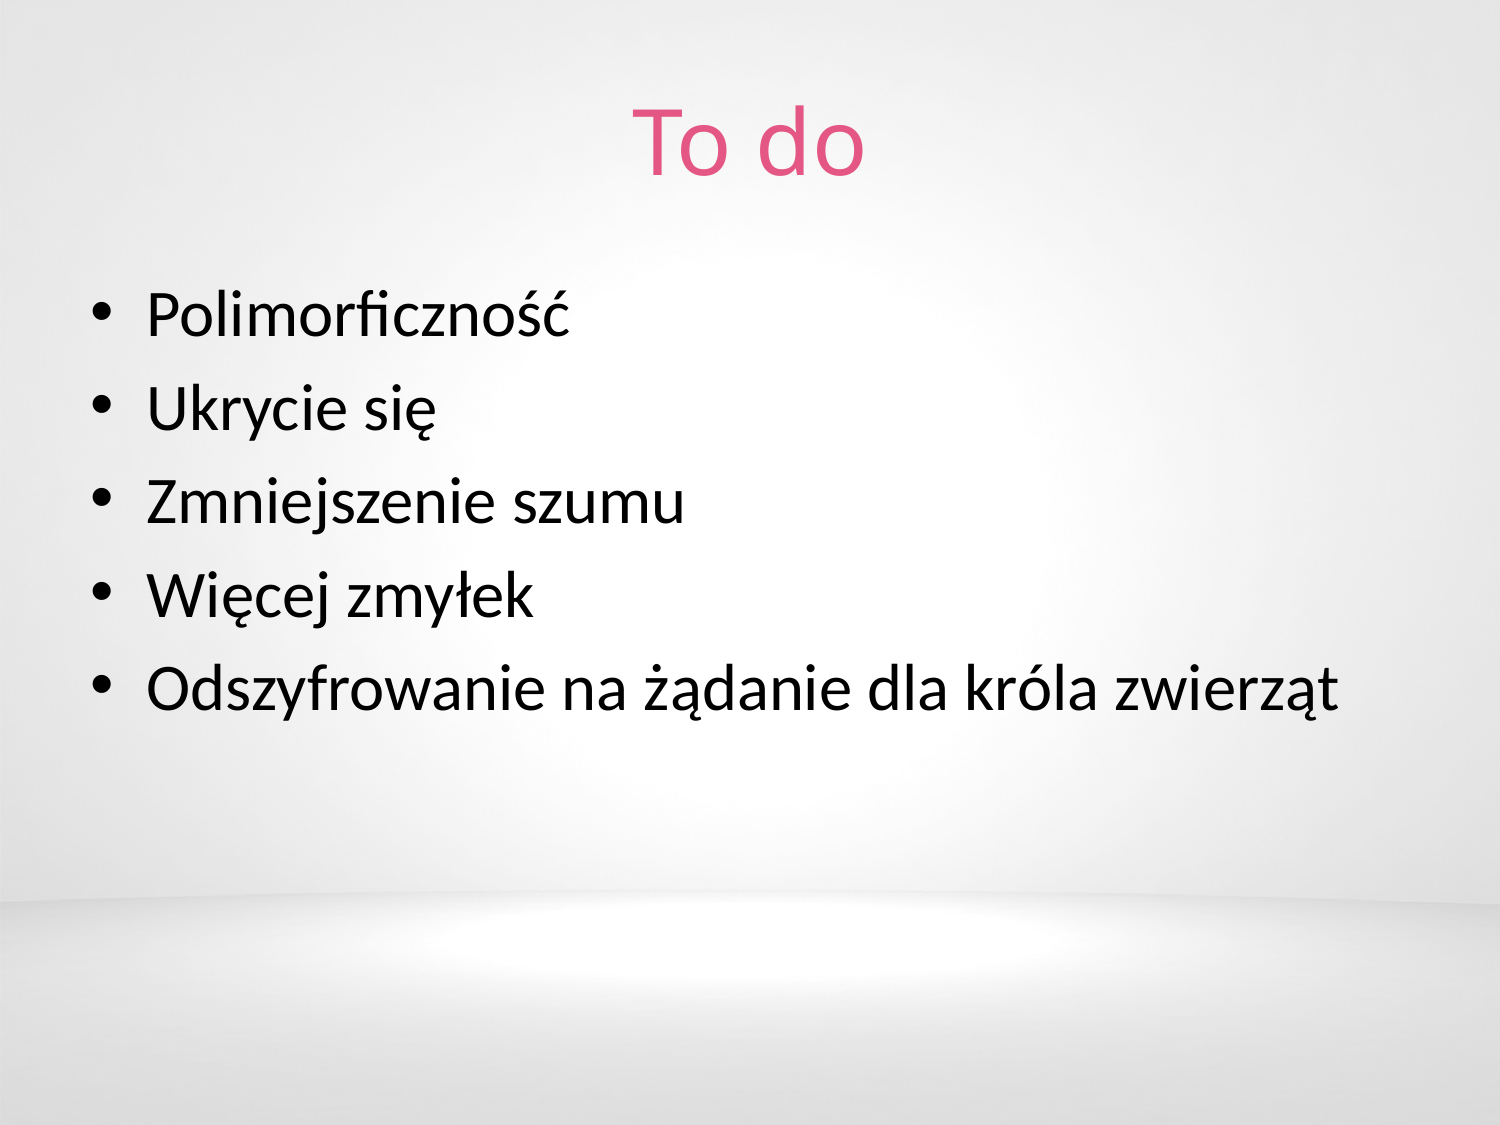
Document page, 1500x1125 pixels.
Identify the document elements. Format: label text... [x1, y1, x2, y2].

picture [0, 0, 1500, 1125]
title To do [75, 45, 1425, 233]
list Polimorficzność Ukrycie się Zmniejszenie szumu Więcej zmyłek Odszyfrowanie na żądanie dla króla zwierząt [75, 262, 1425, 1083]
